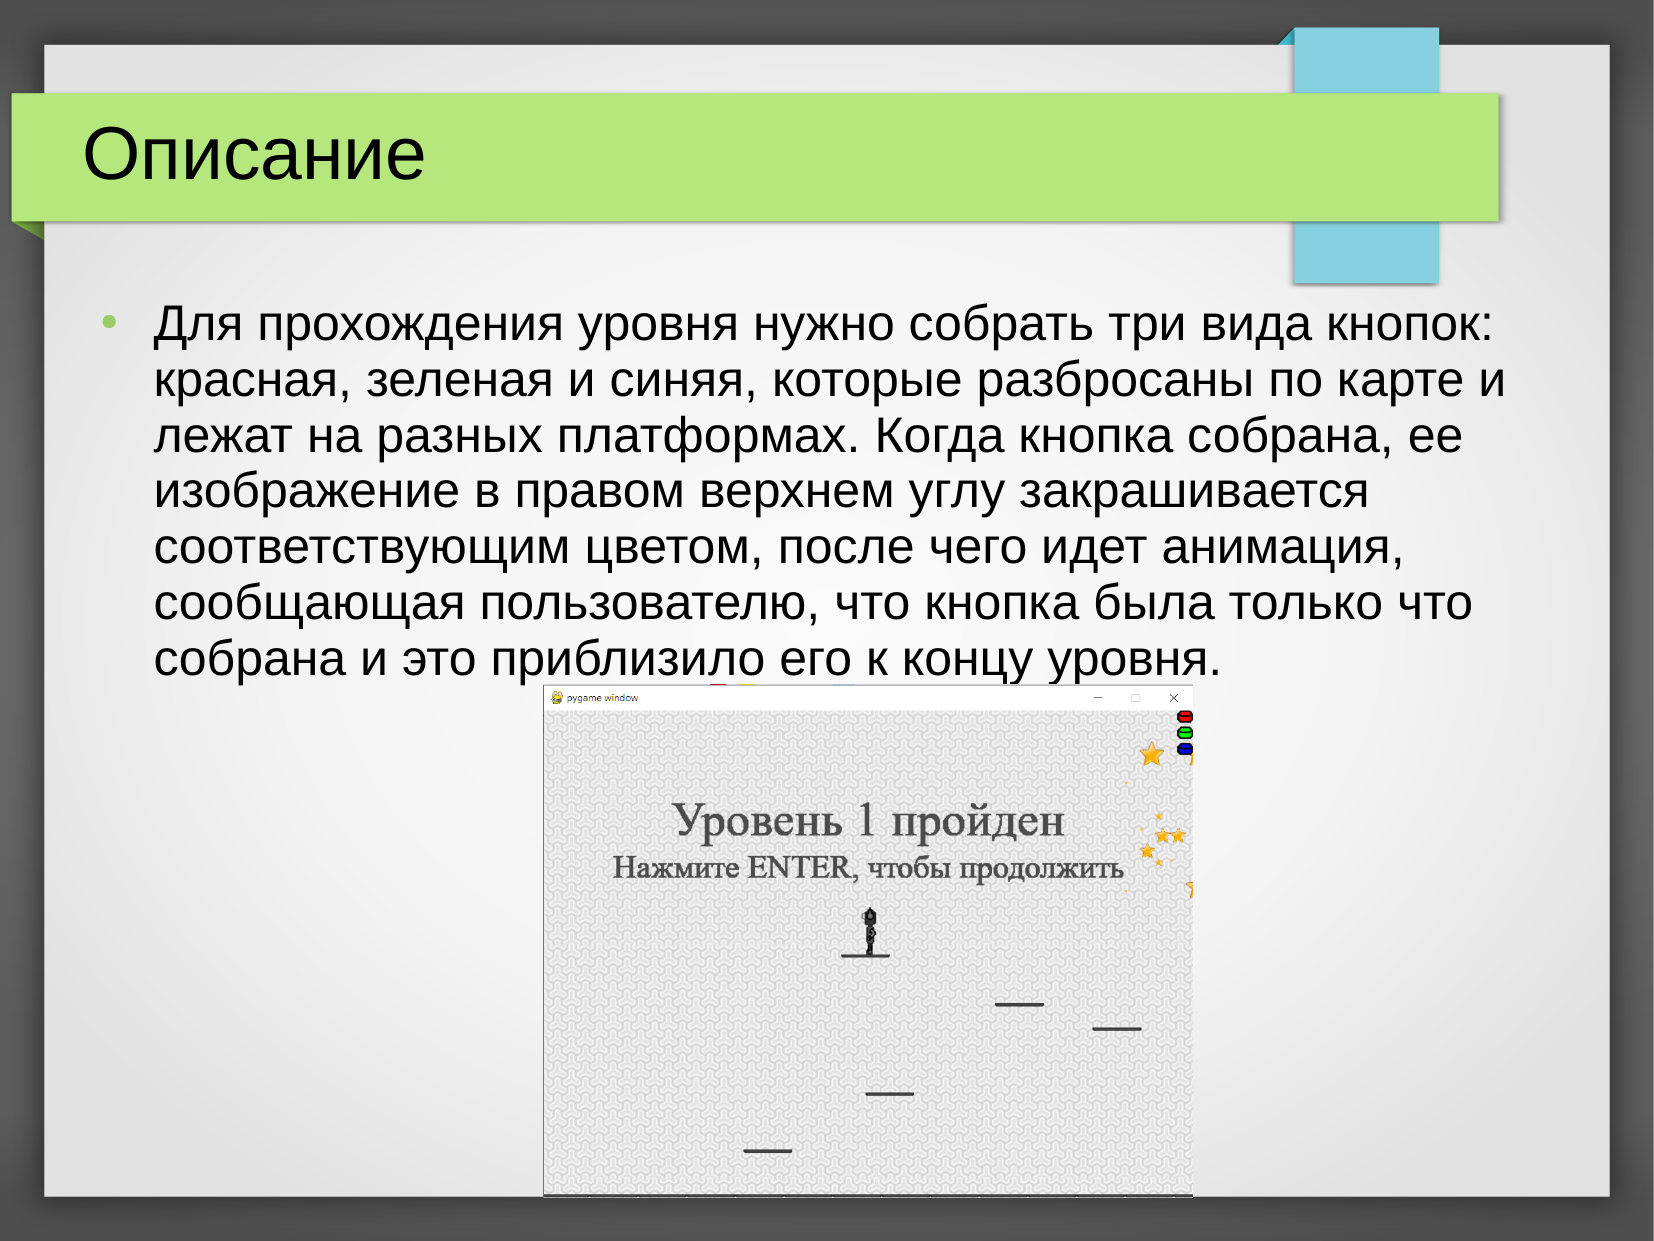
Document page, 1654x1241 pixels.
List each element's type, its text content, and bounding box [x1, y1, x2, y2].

list Для прохождения уровня нужно собрать три вида кнопок: красная, зеленая и синяя, которые разбросаны по карте и лежат на разных платформах. Когда кнопка собрана, ее изображение в правом верхнем углу закрашивается соответствующим цветом, после чего идет анимация, сообщающая пользователю, что кнопка была только что собрана и это приблизило его к концу уровня. [82, 295, 1571, 1015]
title Описание [82, 94, 1264, 213]
picture [0, 0, 1654, 1241]
